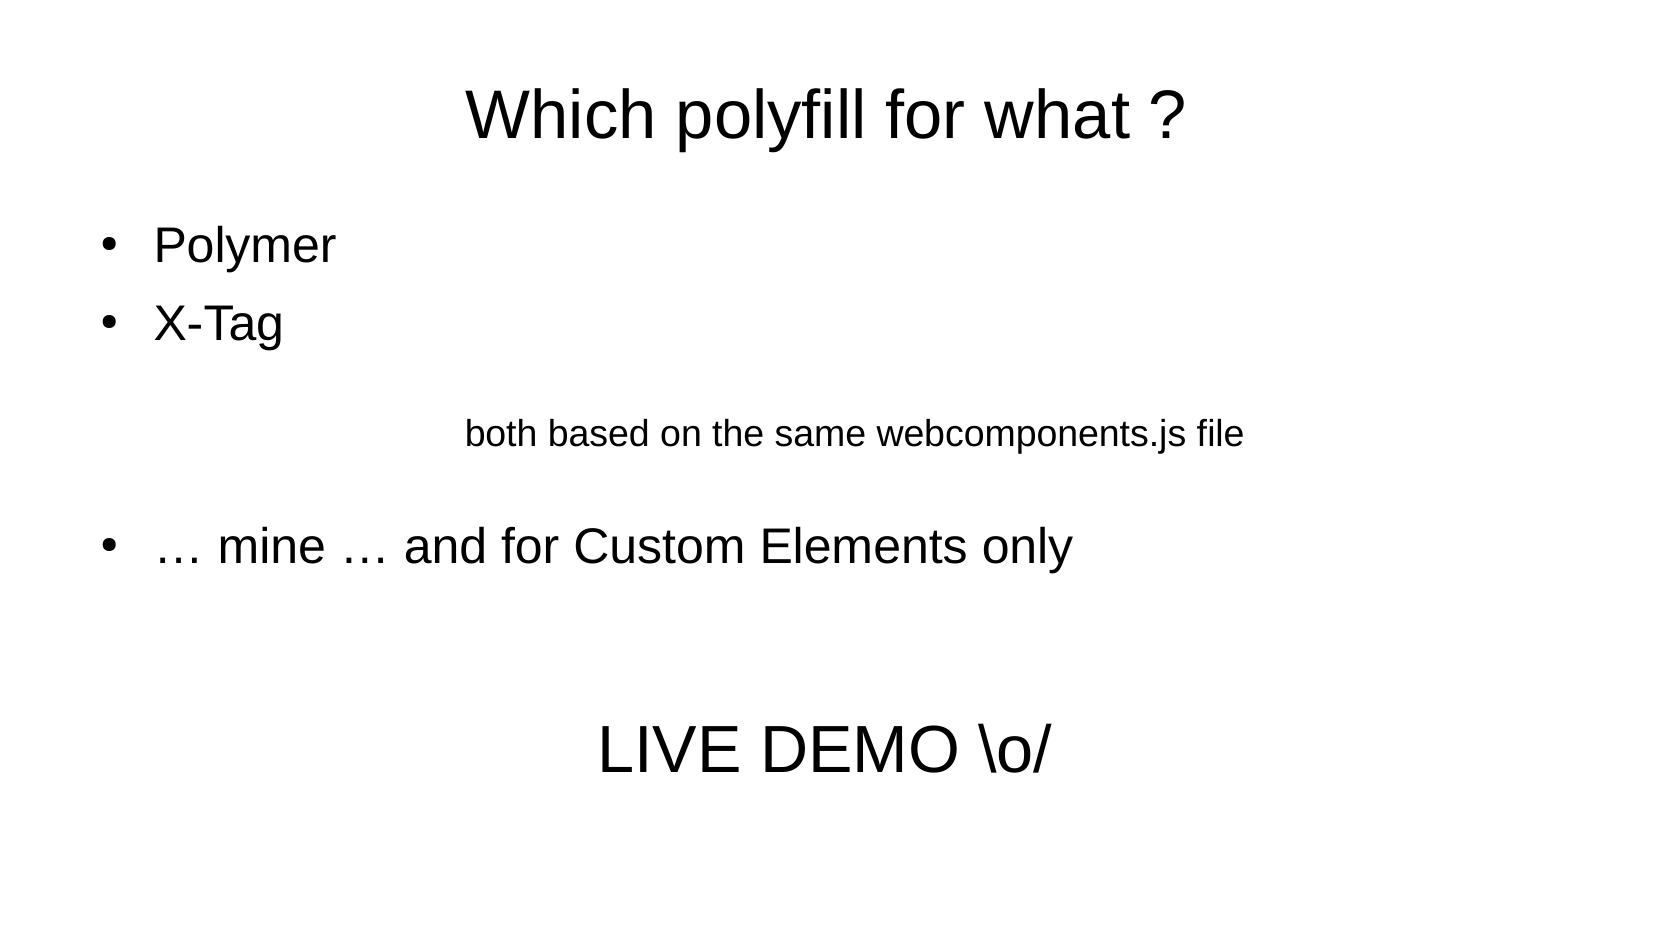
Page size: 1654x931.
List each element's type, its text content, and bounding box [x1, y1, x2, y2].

text_box LIVE DEMO \o/ [582, 705, 1069, 795]
title Which polyfill for what ? [82, 37, 1571, 193]
list Polymer X-Tag [82, 217, 1571, 518]
text_box both based on the same webcomponents.js file [450, 405, 1260, 462]
list … mine … and for Custom Elements only [82, 518, 1571, 931]
